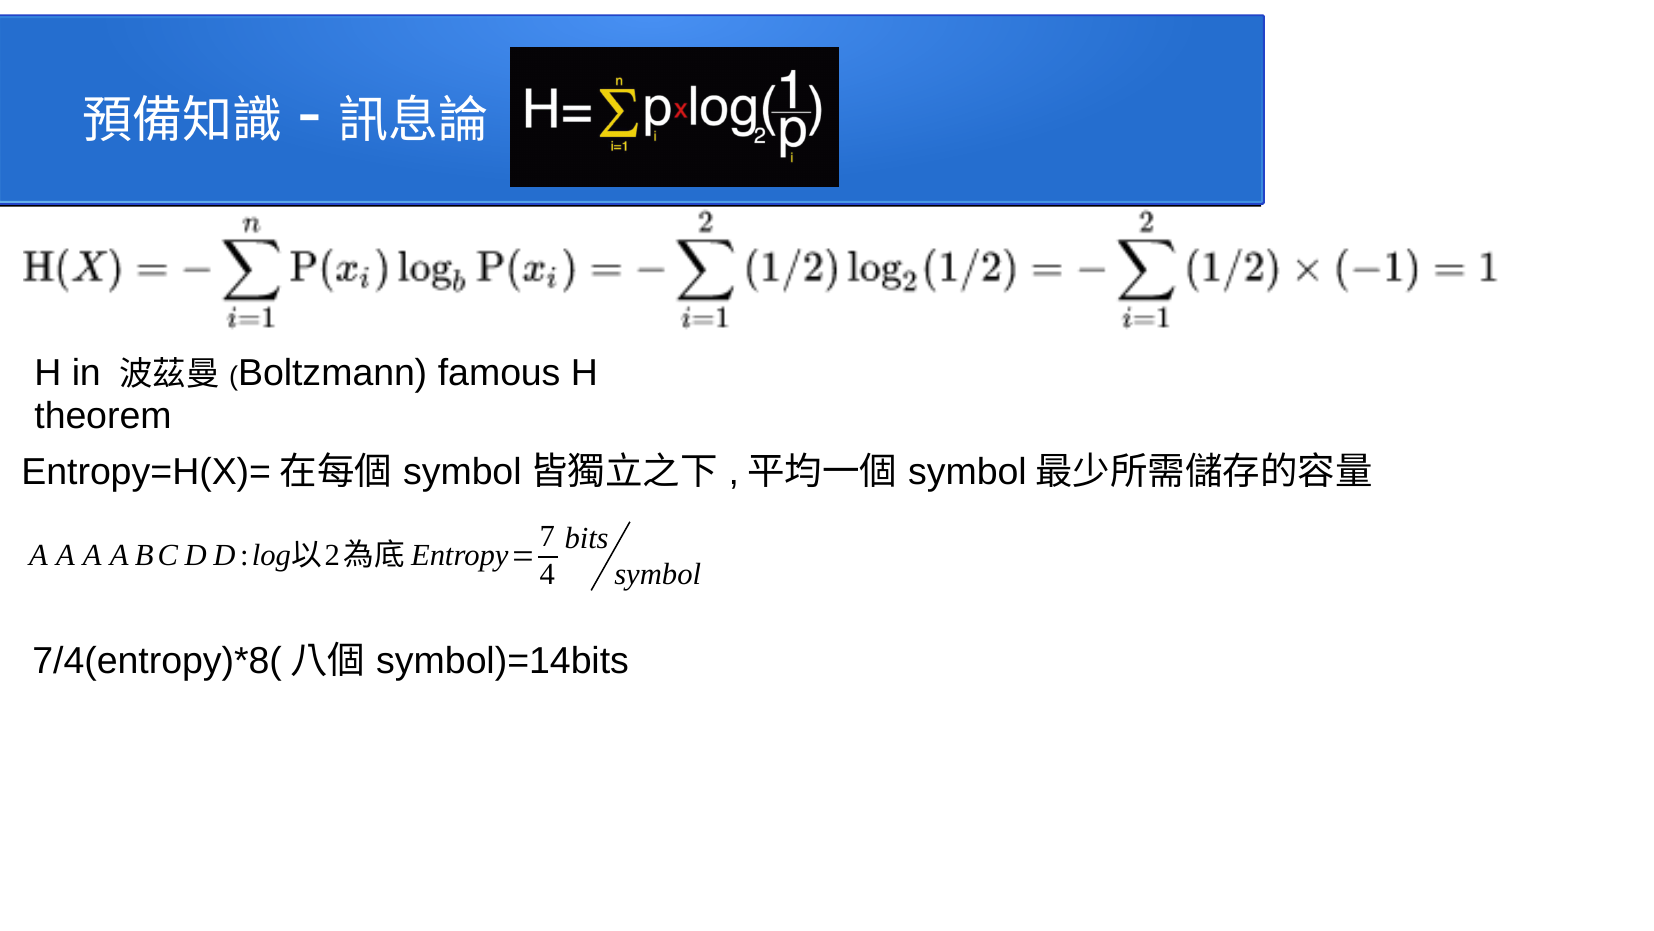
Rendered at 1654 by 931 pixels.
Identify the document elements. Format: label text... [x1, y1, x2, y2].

picture [510, 47, 839, 187]
title 預備知識-訊息論 [82, 35, 1235, 189]
chart [17, 519, 709, 593]
picture [23, 201, 1501, 337]
text_box 7/4(entropy)*8(八個symbol)=14bits [17, 622, 643, 703]
text_box H in 波茲曼(Boltzmann) famous H theorem [19, 339, 649, 440]
text_box Entropy=H(X)=在每個symbol皆獨立之下,平均一個symbol最少所需儲存的容量 [6, 433, 1654, 514]
